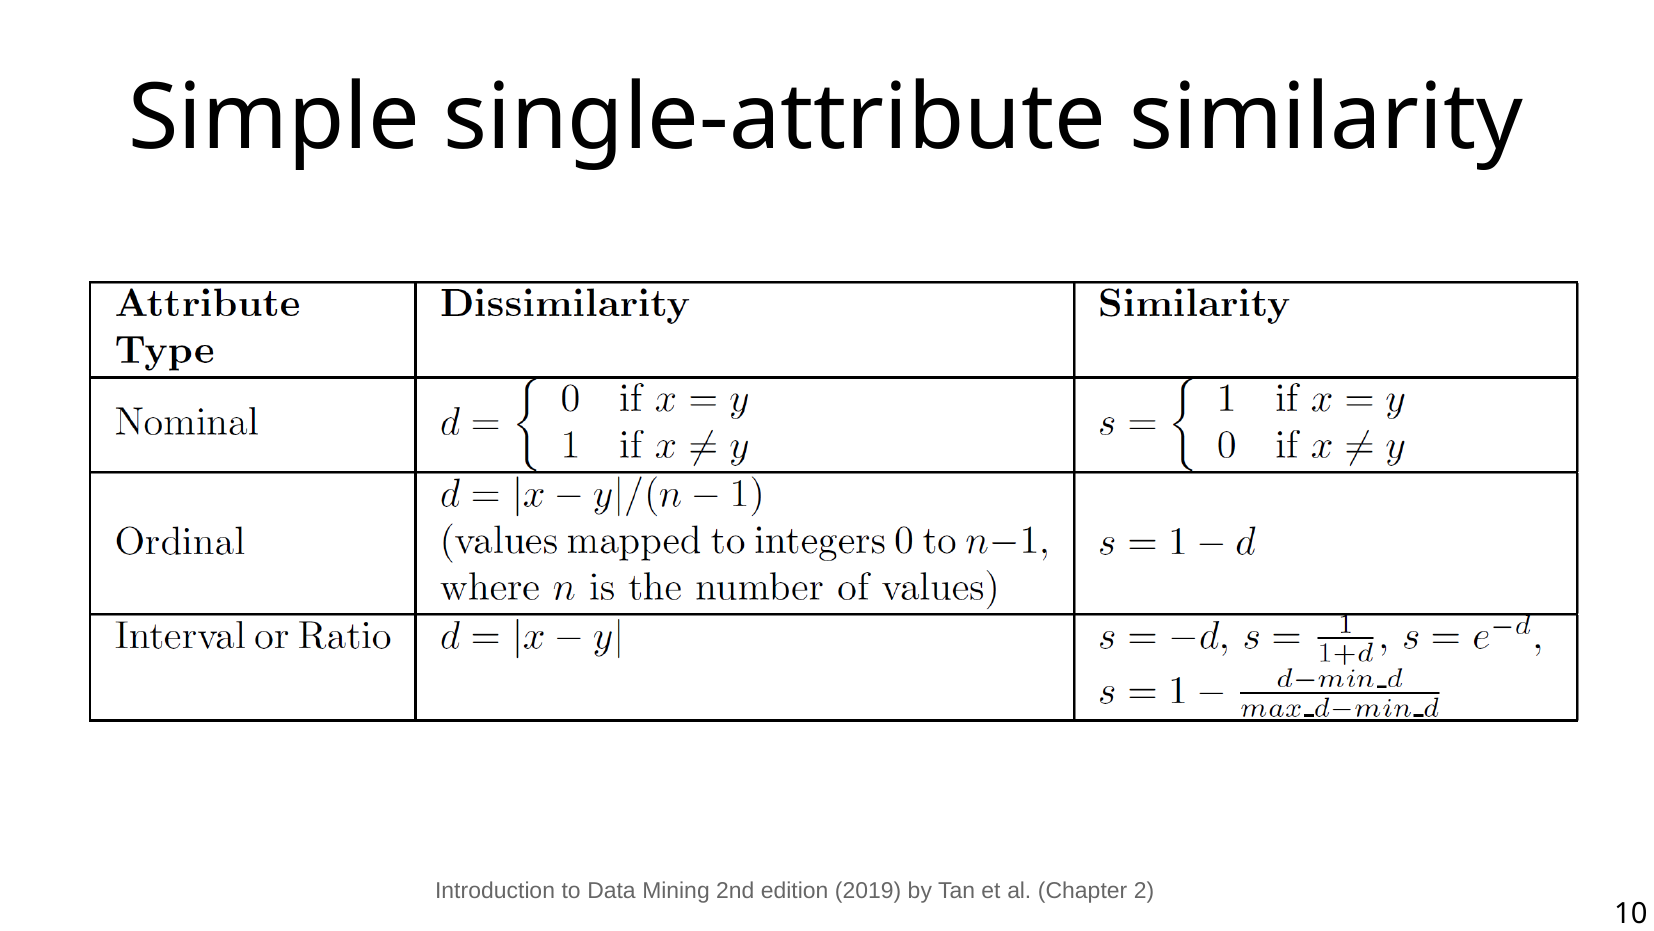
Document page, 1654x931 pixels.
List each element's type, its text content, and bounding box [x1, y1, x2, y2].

title Simple single-attribute similarity [82, 1, 1571, 226]
picture [81, 276, 1582, 726]
text_box Introduction to Data Mining 2nd edition (2019) by Tan et al. (Chapter 2) [0, 870, 1591, 931]
